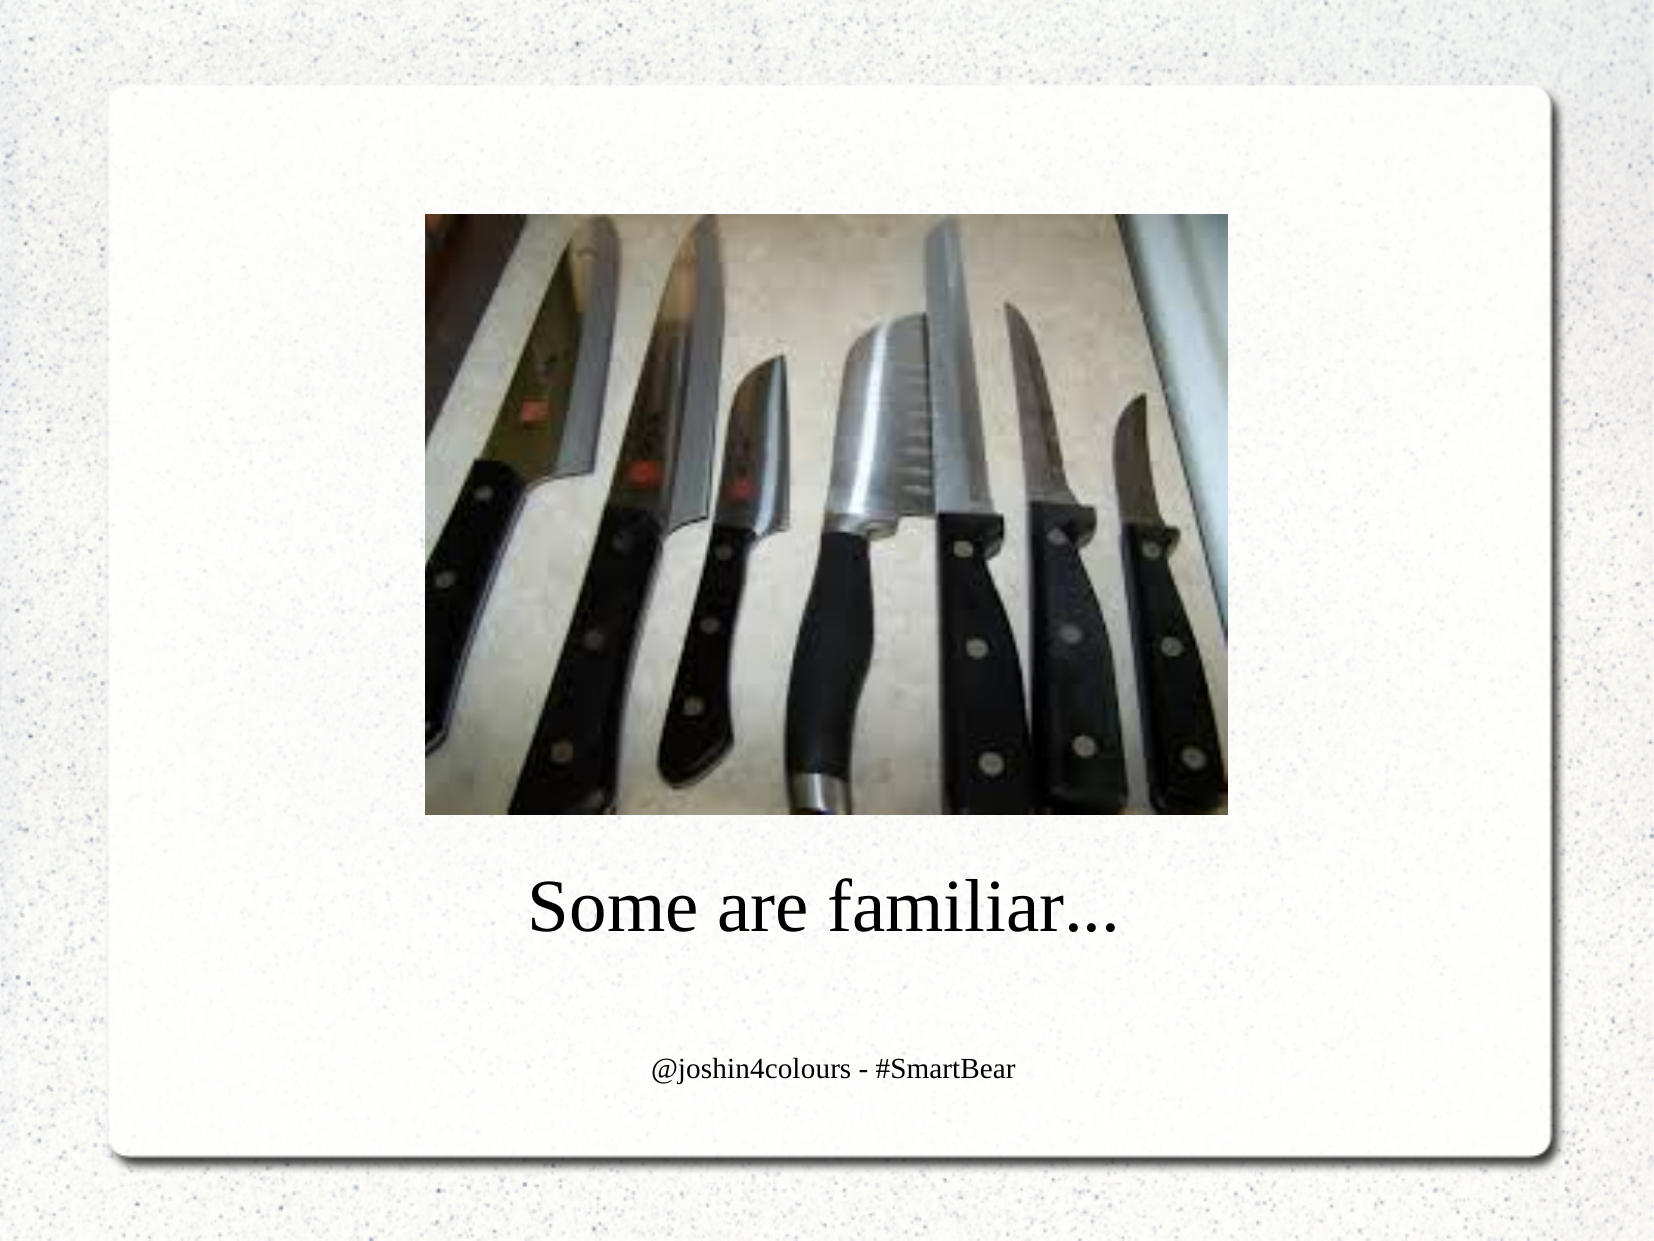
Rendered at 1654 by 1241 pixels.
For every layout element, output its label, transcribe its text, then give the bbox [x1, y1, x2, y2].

subtitle Some are familiar... [145, 201, 1504, 1241]
picture [0, 0, 1654, 1241]
picture [425, 214, 1228, 815]
